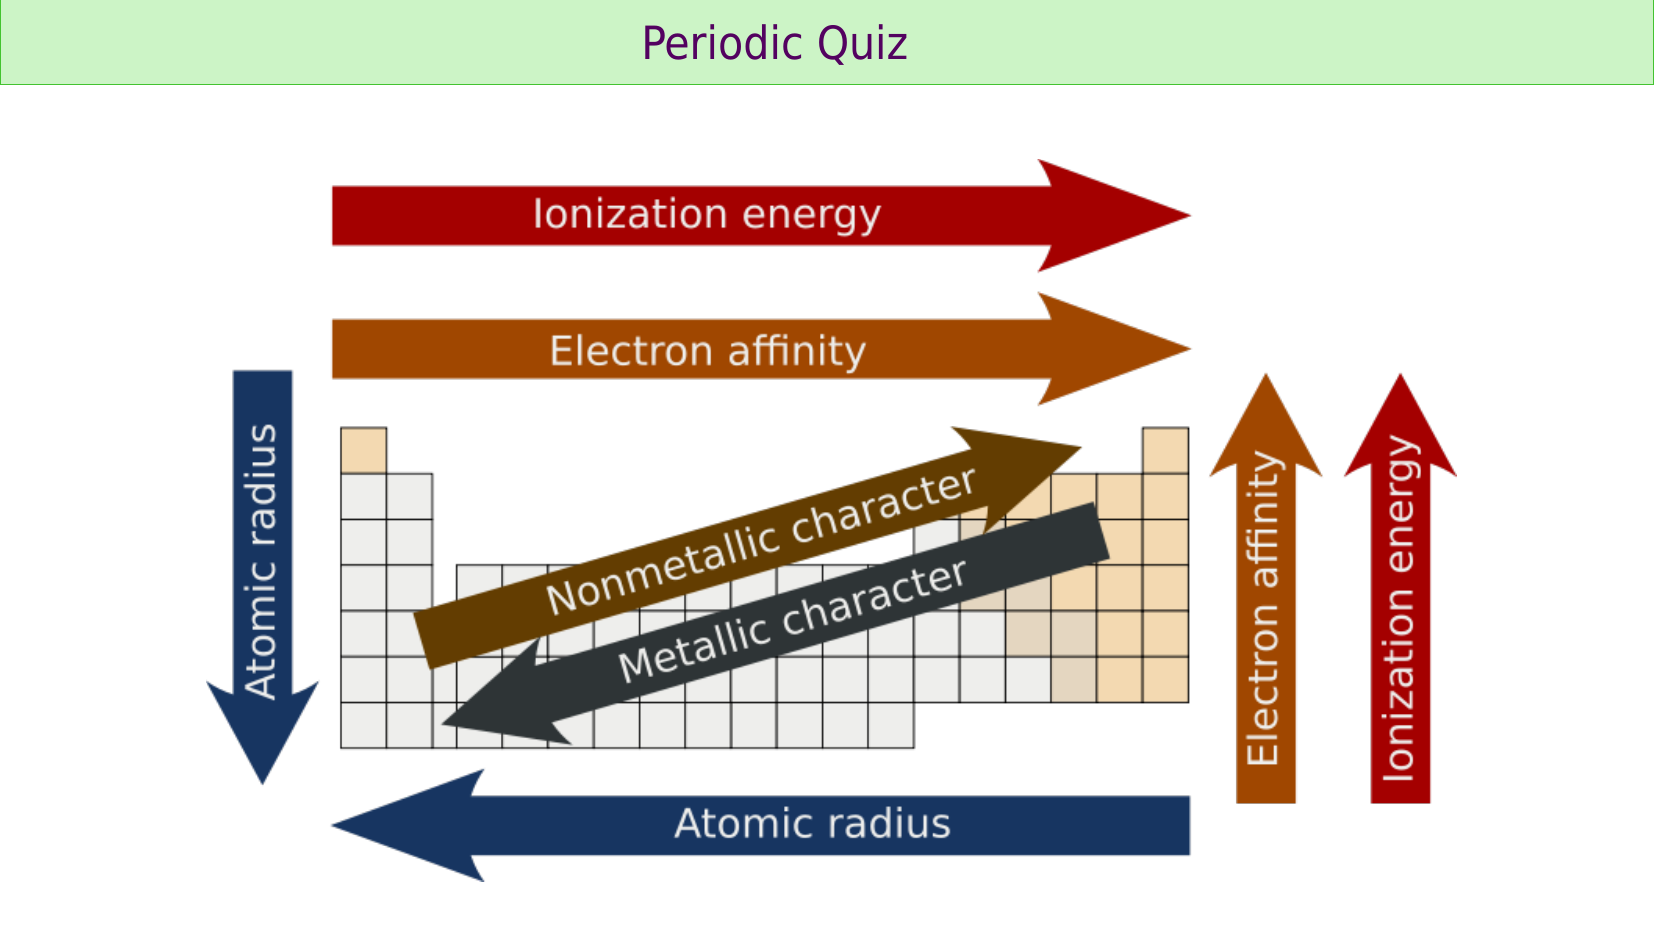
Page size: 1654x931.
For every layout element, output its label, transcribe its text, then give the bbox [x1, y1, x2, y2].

text_box [0, 0, 1654, 85]
picture [206, 159, 1457, 882]
text_box Periodic Quiz [626, 9, 937, 78]
